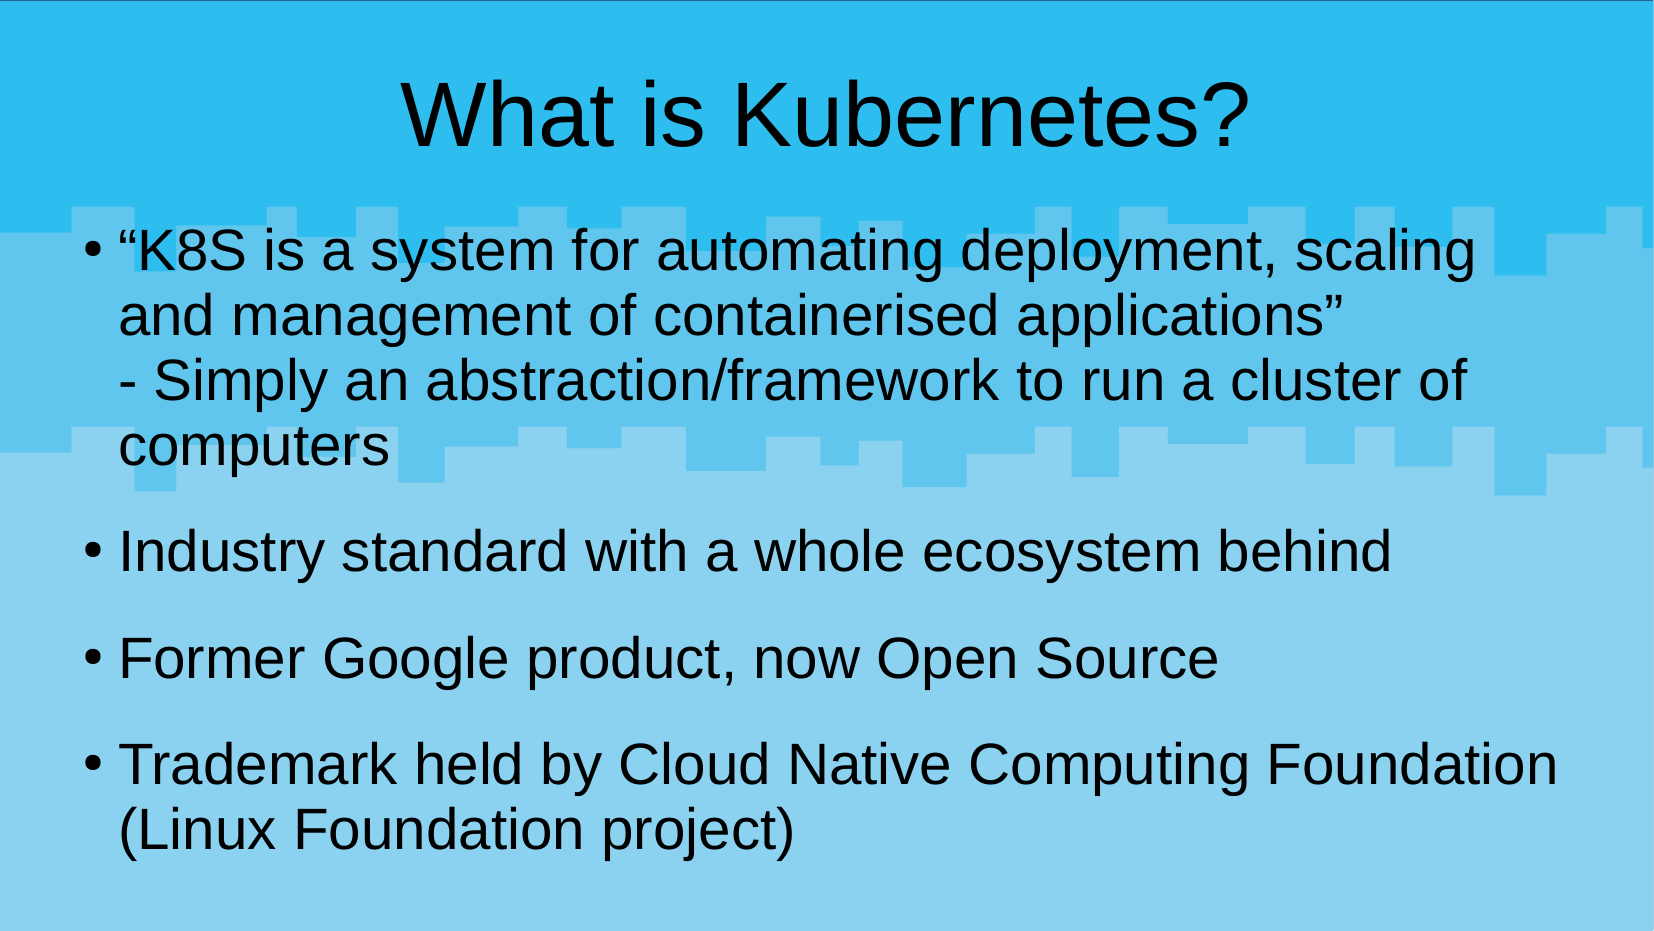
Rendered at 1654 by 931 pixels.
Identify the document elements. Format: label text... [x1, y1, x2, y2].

title What is Kubernetes? [82, 37, 1571, 193]
subtitle “K8S is a system for automating deployment, scaling and management of containerised applications” - Simply an abstraction/framework to run a cluster of computers Industry standard with a whole ecosystem behind Former Google product, now Open Source Trademark held by Cloud Native Computing Foundation (Linux Foundation project) [82, 217, 1571, 891]
picture [0, 1, 1654, 931]
